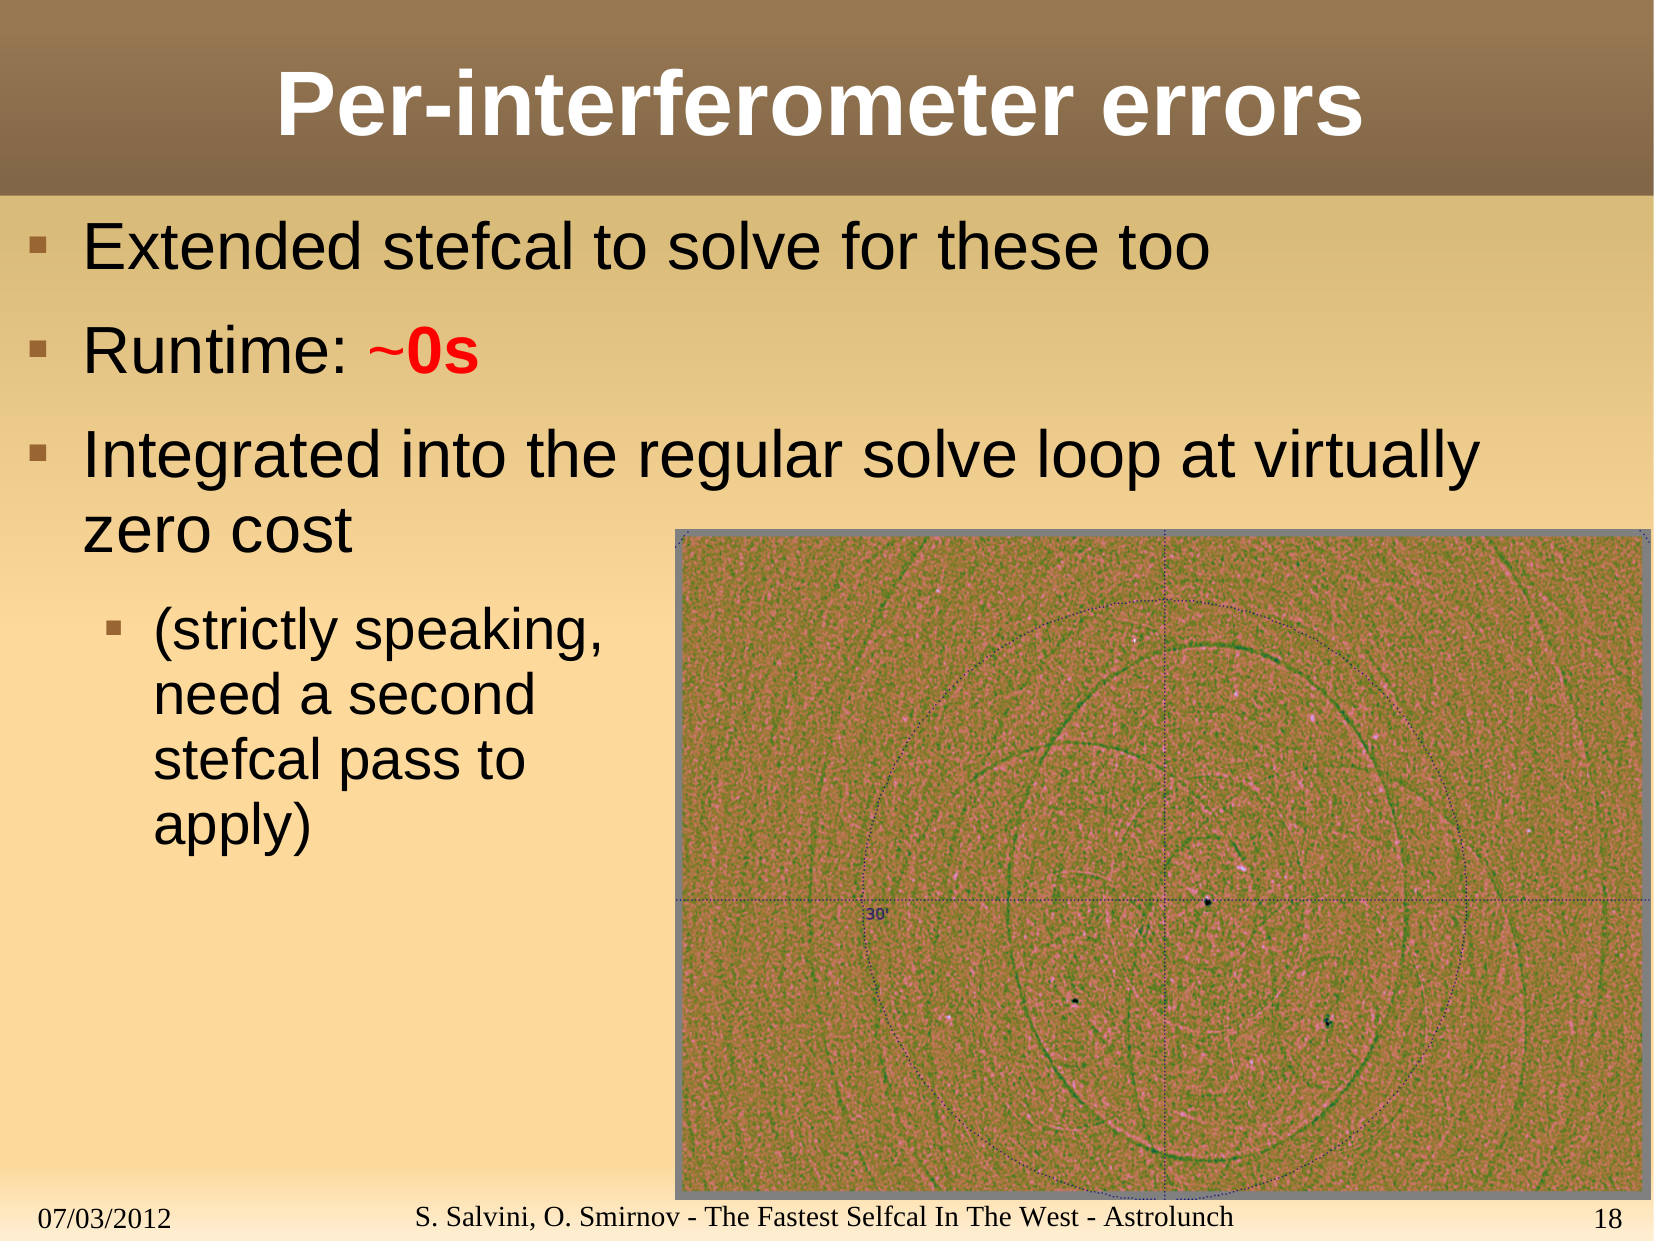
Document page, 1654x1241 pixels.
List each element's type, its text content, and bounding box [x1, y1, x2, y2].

picture [0, 0, 1654, 1241]
list Extended stefcal to solve for these too Runtime: ~0s Integrated into the regular solve loop at virtually zero cost (strictly speaking, need a second stefcal pass to apply) [11, 208, 1501, 1013]
title Per-interferometer errors [76, 7, 1565, 200]
